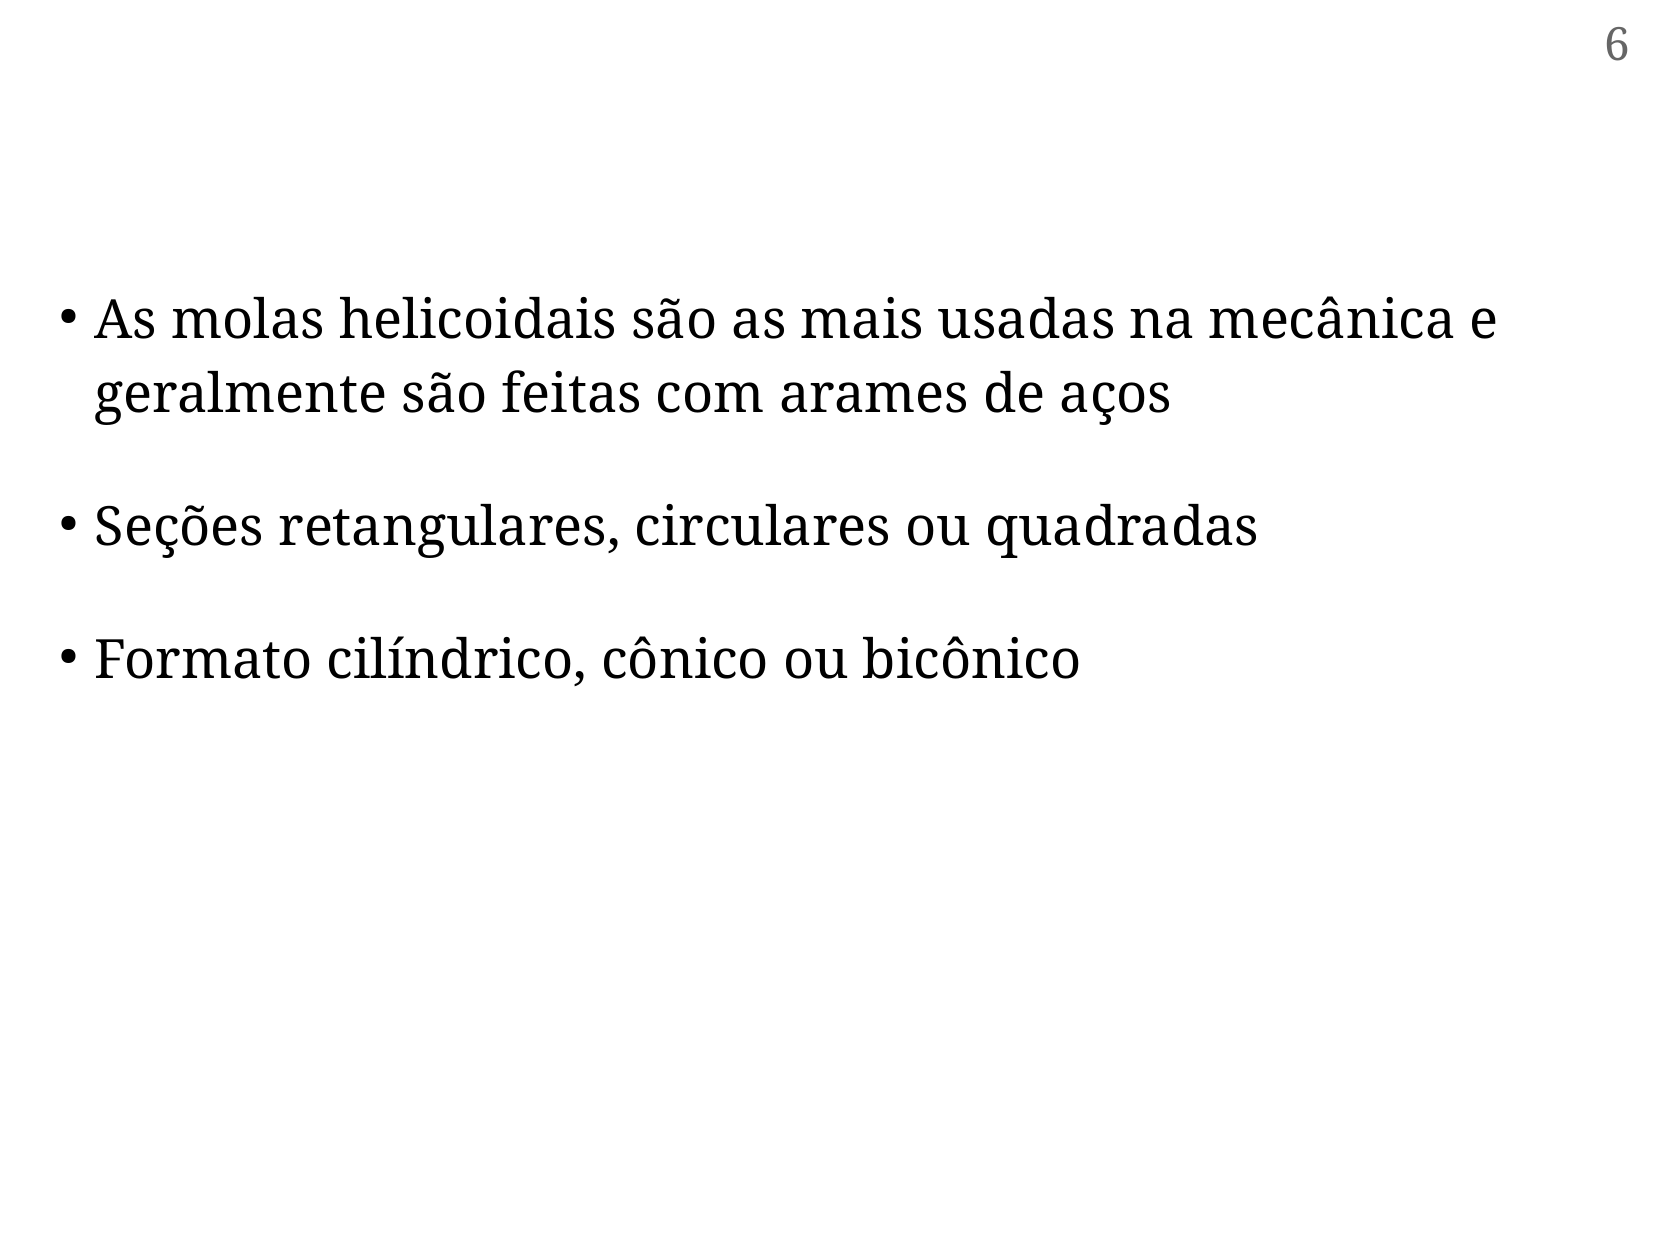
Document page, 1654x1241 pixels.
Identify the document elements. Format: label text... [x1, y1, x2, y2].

list As molas helicoidais são as mais usadas na mecânica e geralmente são feitas com arames de aços Seções retangulares, circulares ou quadradas Formato cilíndrico, cônico ou bicônico [59, 280, 1595, 1211]
